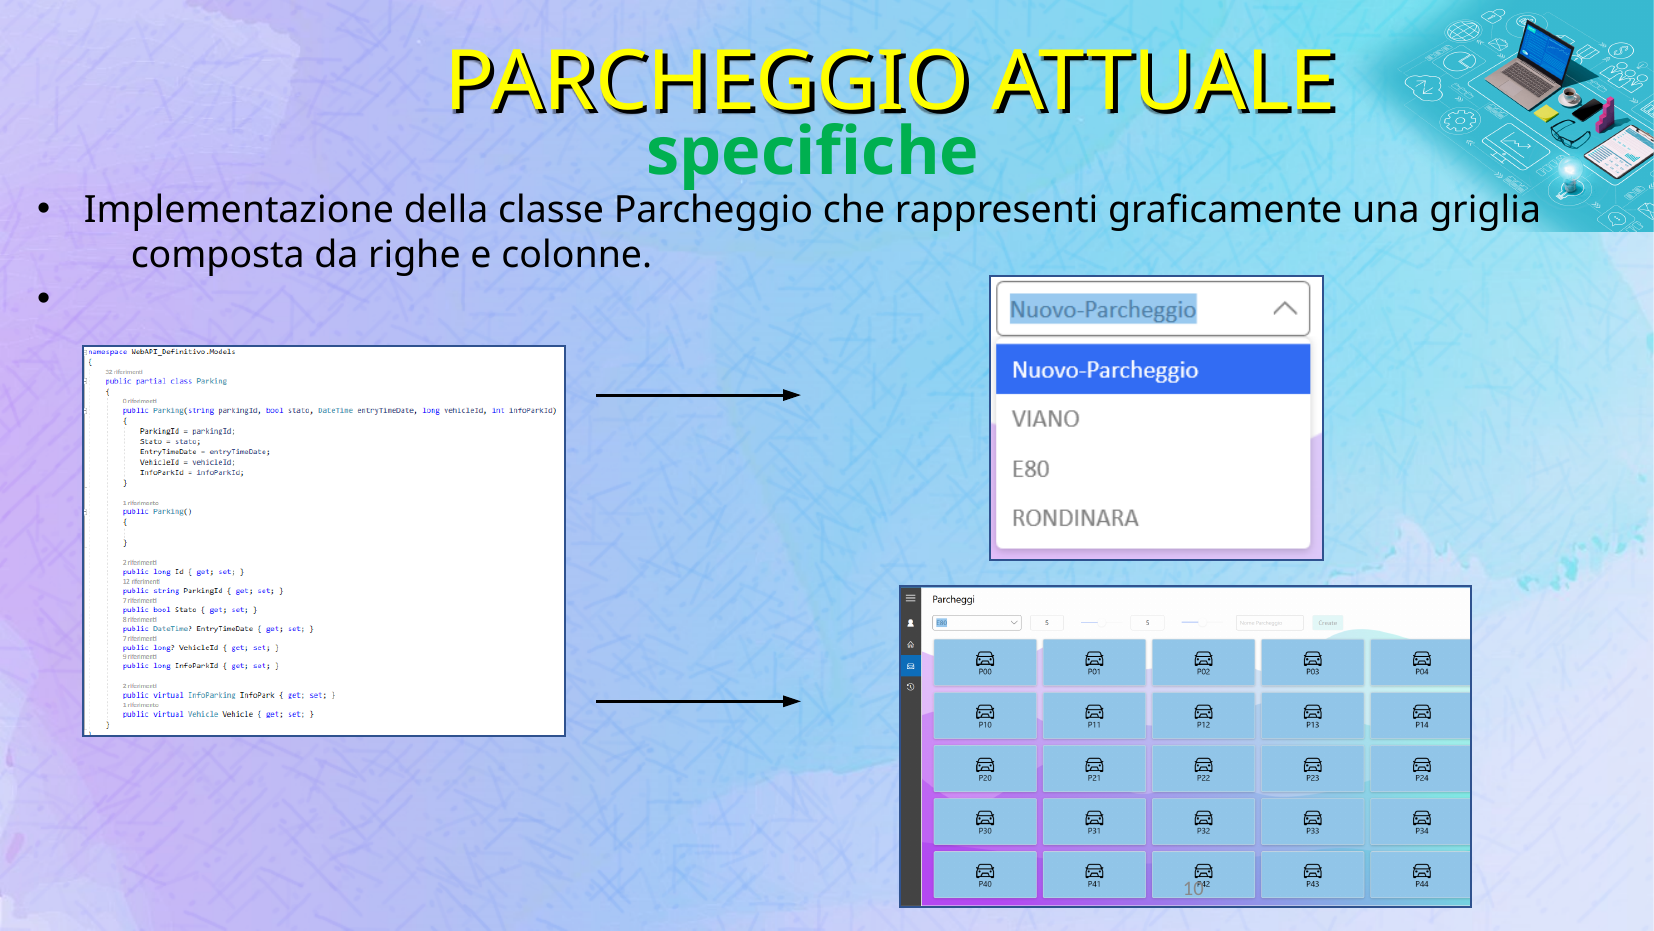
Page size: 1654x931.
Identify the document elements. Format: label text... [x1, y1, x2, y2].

text_box [1167, 862, 1540, 912]
picture [83, 346, 565, 736]
text_box Implementazione della classe Parcheggio che rappresenti graficamente una griglia composta da righe e colonne. [22, 177, 1632, 329]
text_box specifiche [595, 95, 1032, 216]
text_box PARCHEGGIO ATTUALE [429, 18, 1225, 135]
picture [900, 587, 1471, 906]
picture [990, 276, 1323, 560]
picture [1322, 0, 1654, 232]
